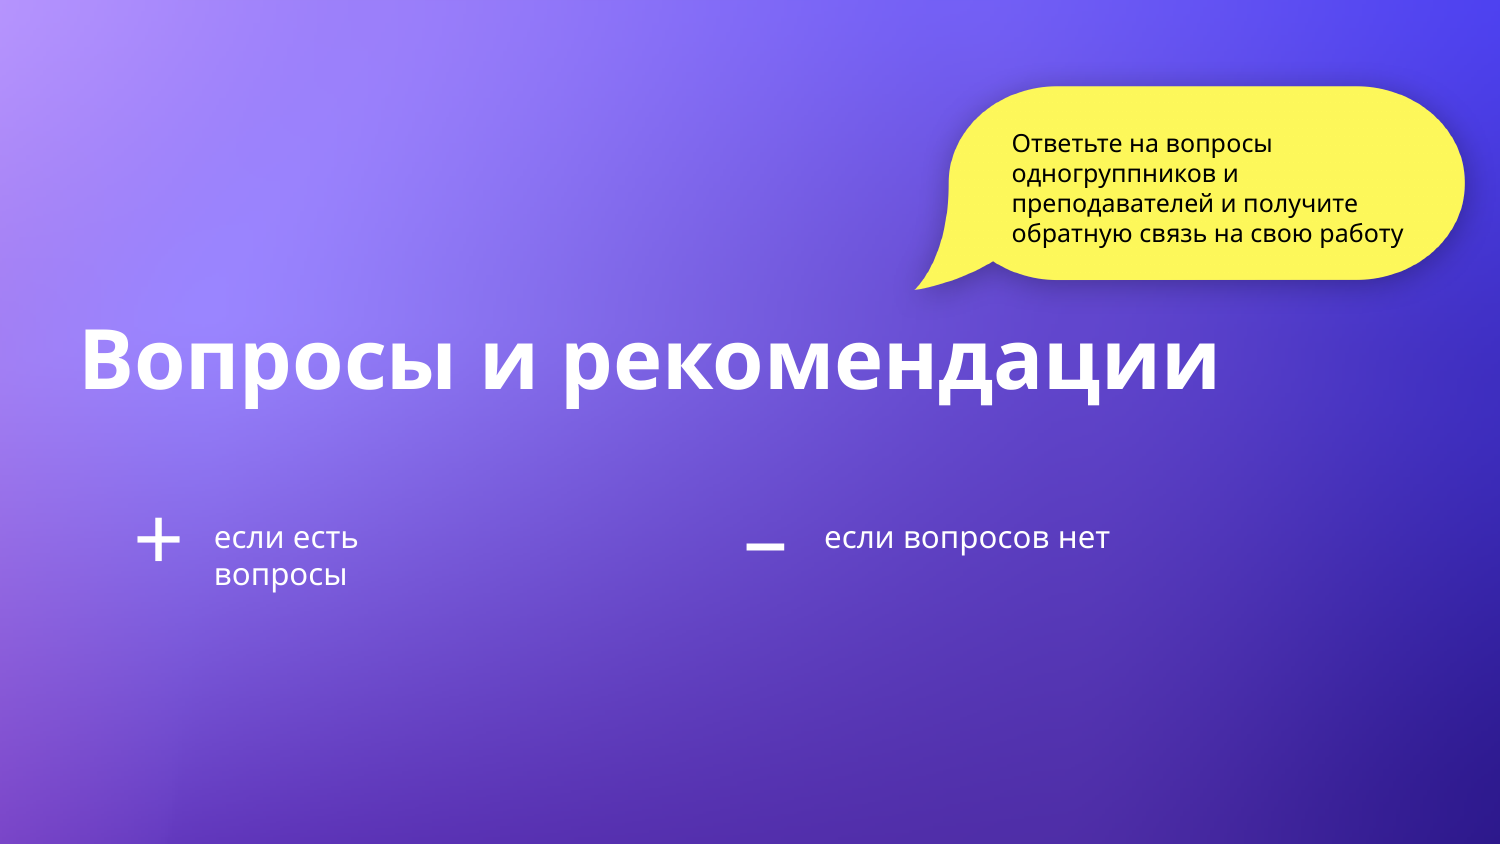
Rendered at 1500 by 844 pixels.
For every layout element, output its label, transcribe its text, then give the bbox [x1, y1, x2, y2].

text_box – [728, 466, 810, 605]
text_box если вопросов нет [810, 502, 1162, 570]
text_box + [118, 466, 200, 605]
text_box Вопросы и рекомендации [63, 302, 1308, 423]
text_box Ответьте на вопросы одногруппников и преподавателей и получите обратную связь на свою работу [996, 112, 1437, 263]
picture [0, 0, 1500, 844]
text_box если есть вопросы [199, 502, 516, 608]
